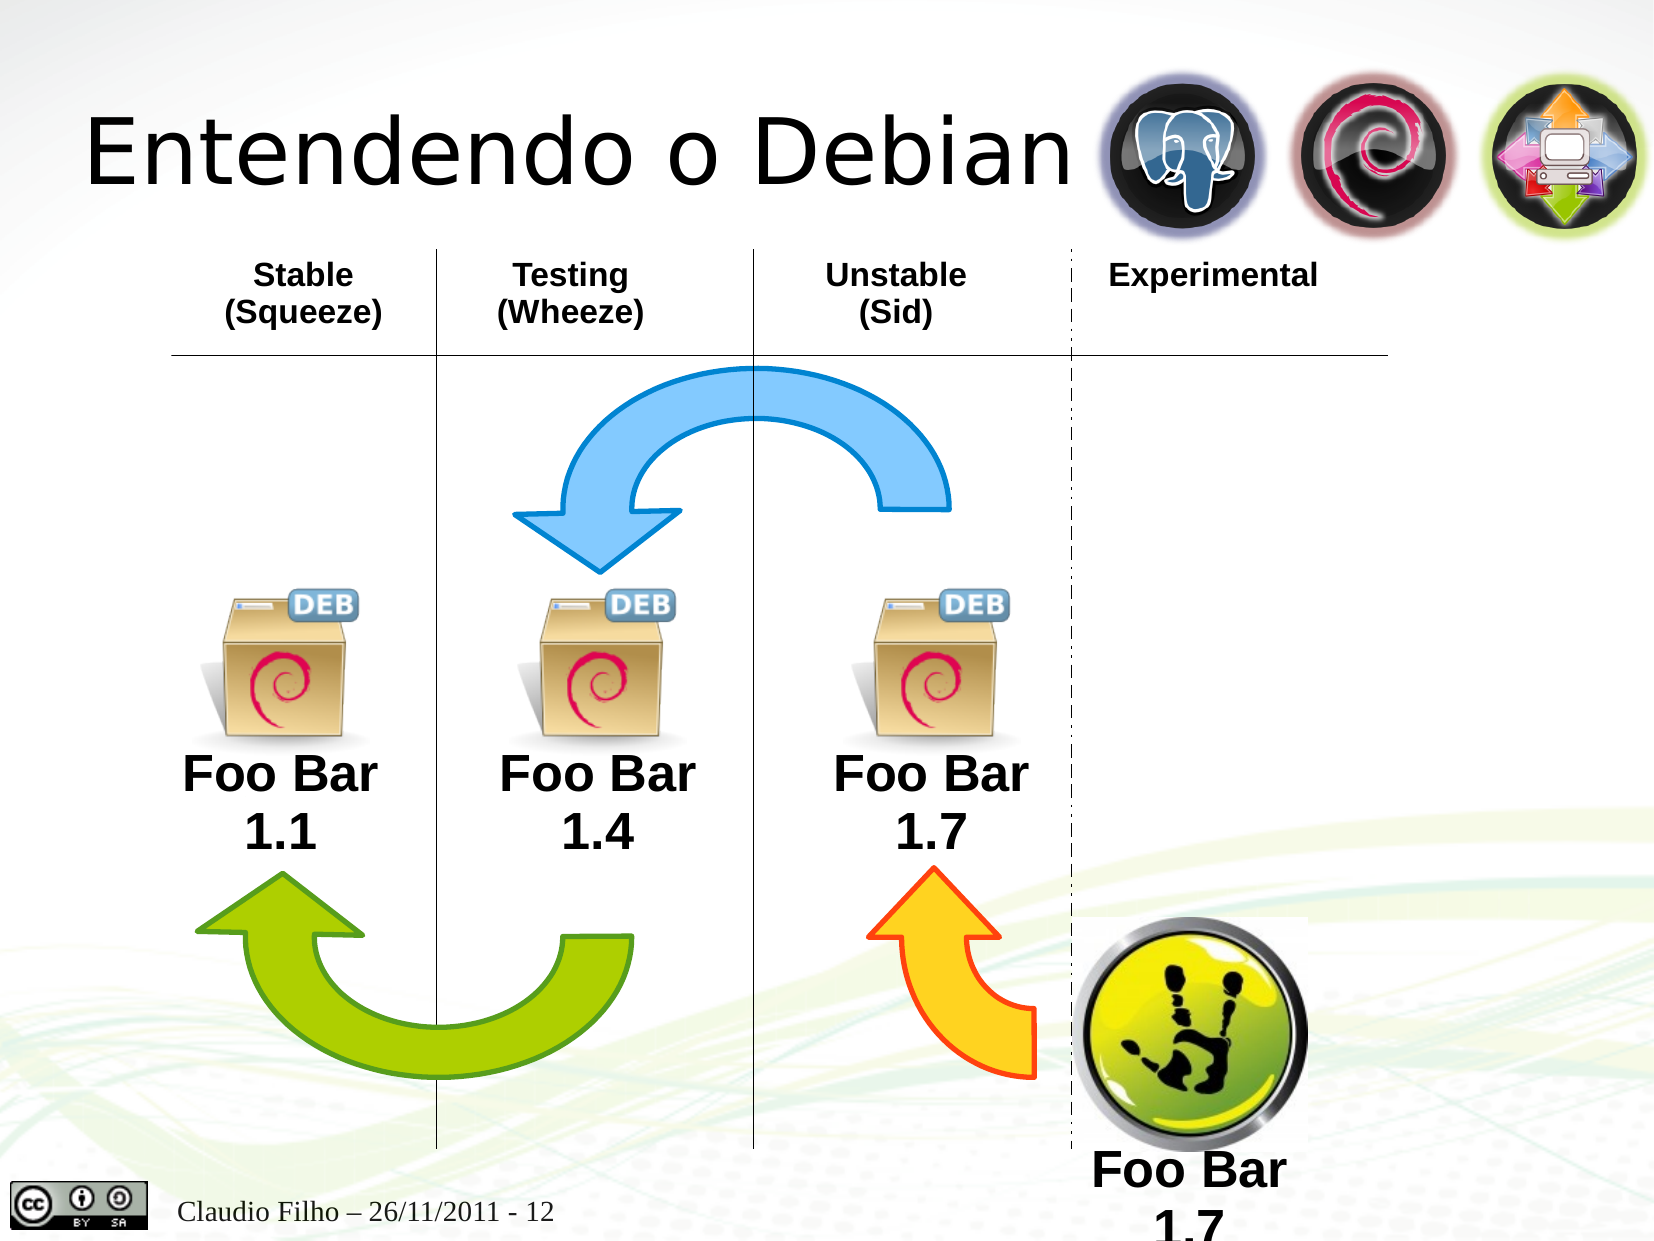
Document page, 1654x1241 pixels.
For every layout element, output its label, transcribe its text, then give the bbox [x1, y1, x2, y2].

picture [0, 0, 1654, 1241]
picture [10, 1181, 148, 1230]
title Entendendo o Debian [82, 49, 1093, 257]
